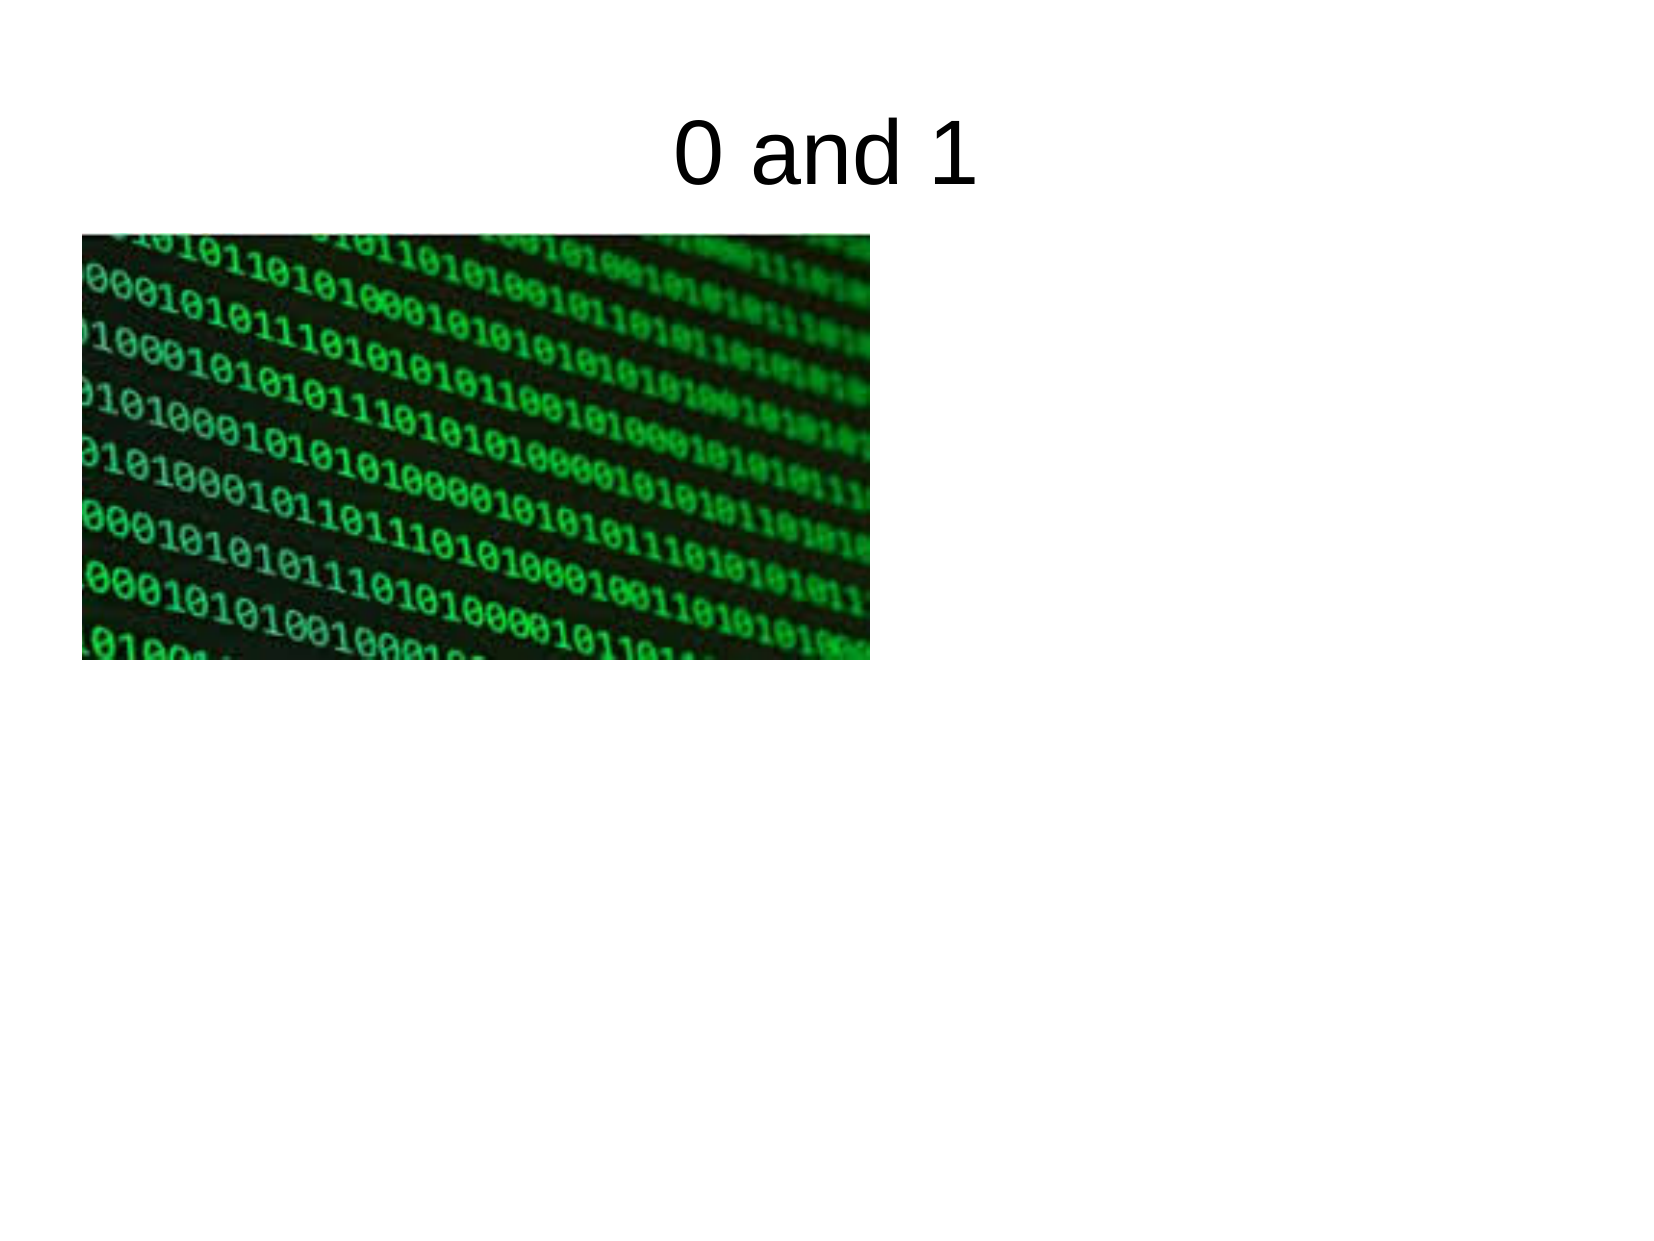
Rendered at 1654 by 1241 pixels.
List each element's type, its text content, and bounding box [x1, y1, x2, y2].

title 0 and 1 [82, 49, 1571, 257]
picture [82, 233, 870, 661]
